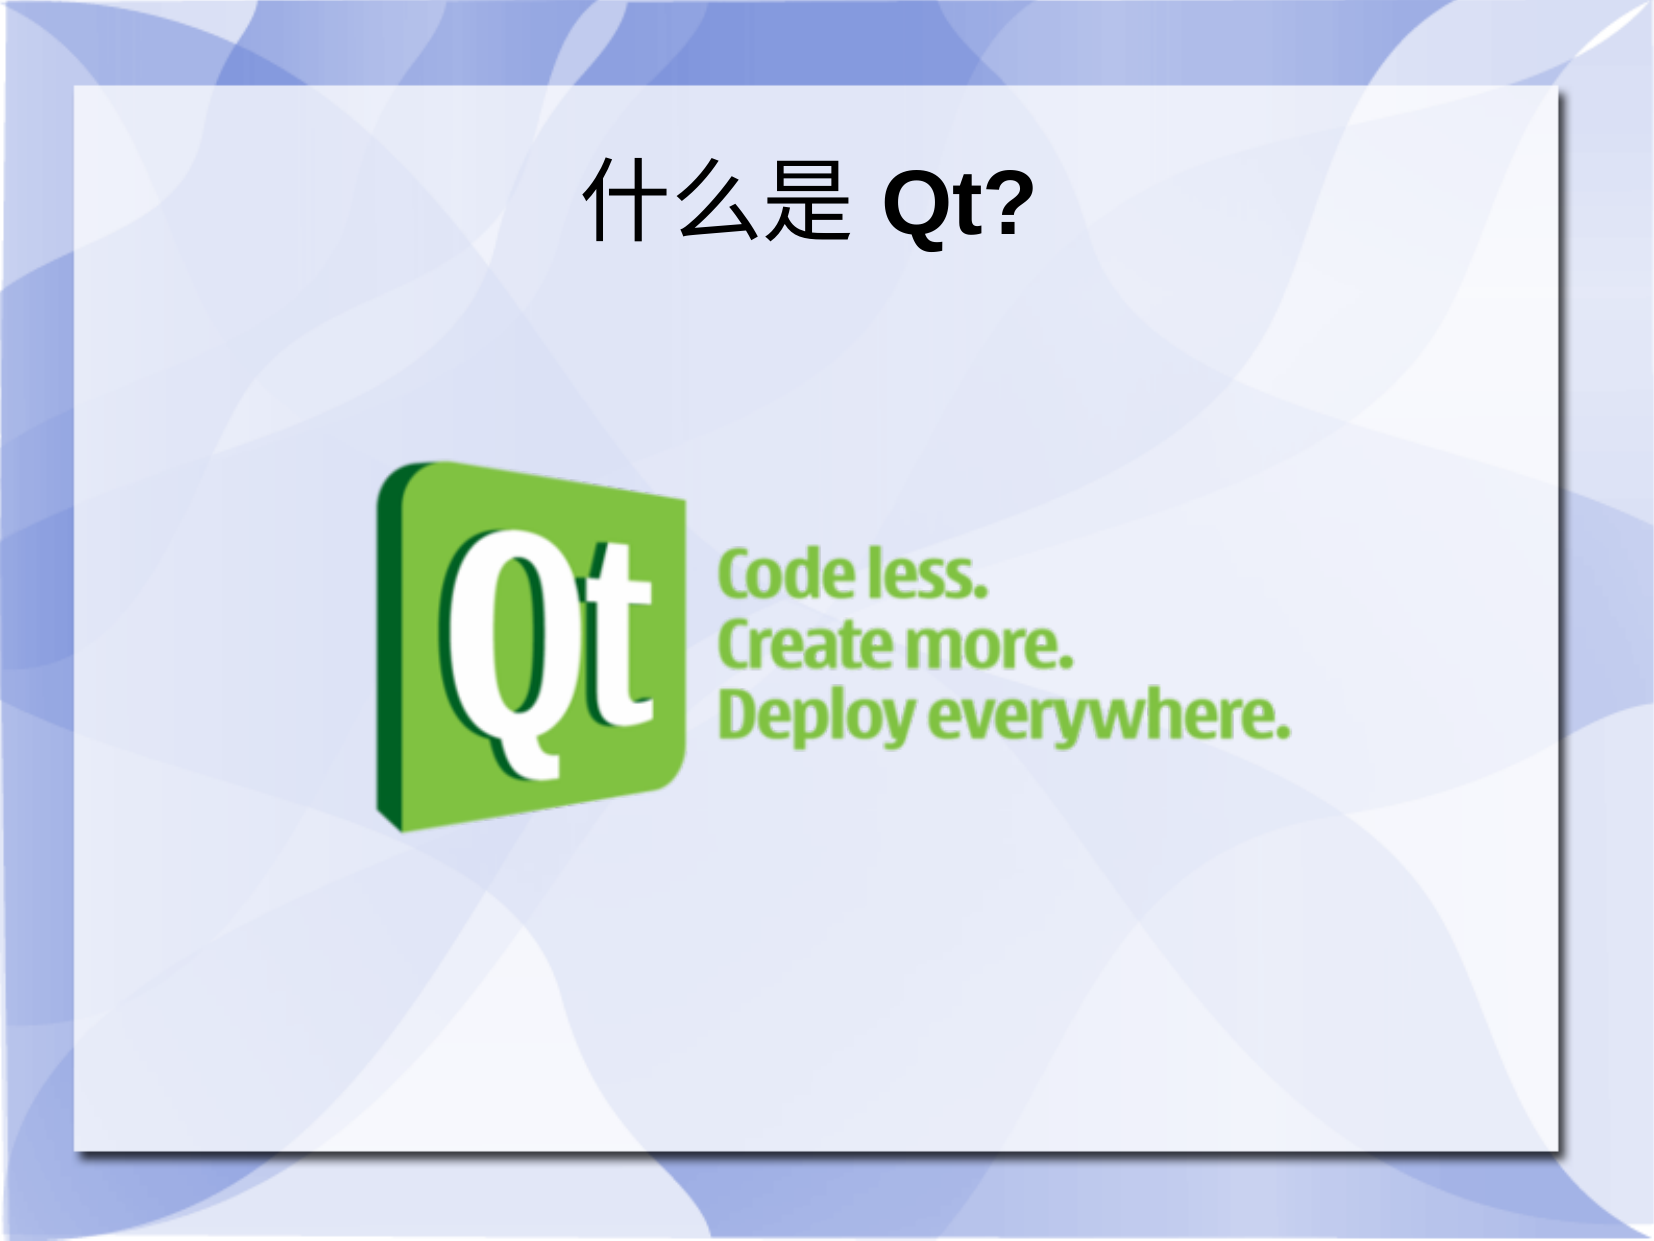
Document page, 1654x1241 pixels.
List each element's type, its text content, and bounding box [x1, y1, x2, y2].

title 什么是Qt? [82, 90, 1536, 298]
picture [0, 0, 1654, 1241]
